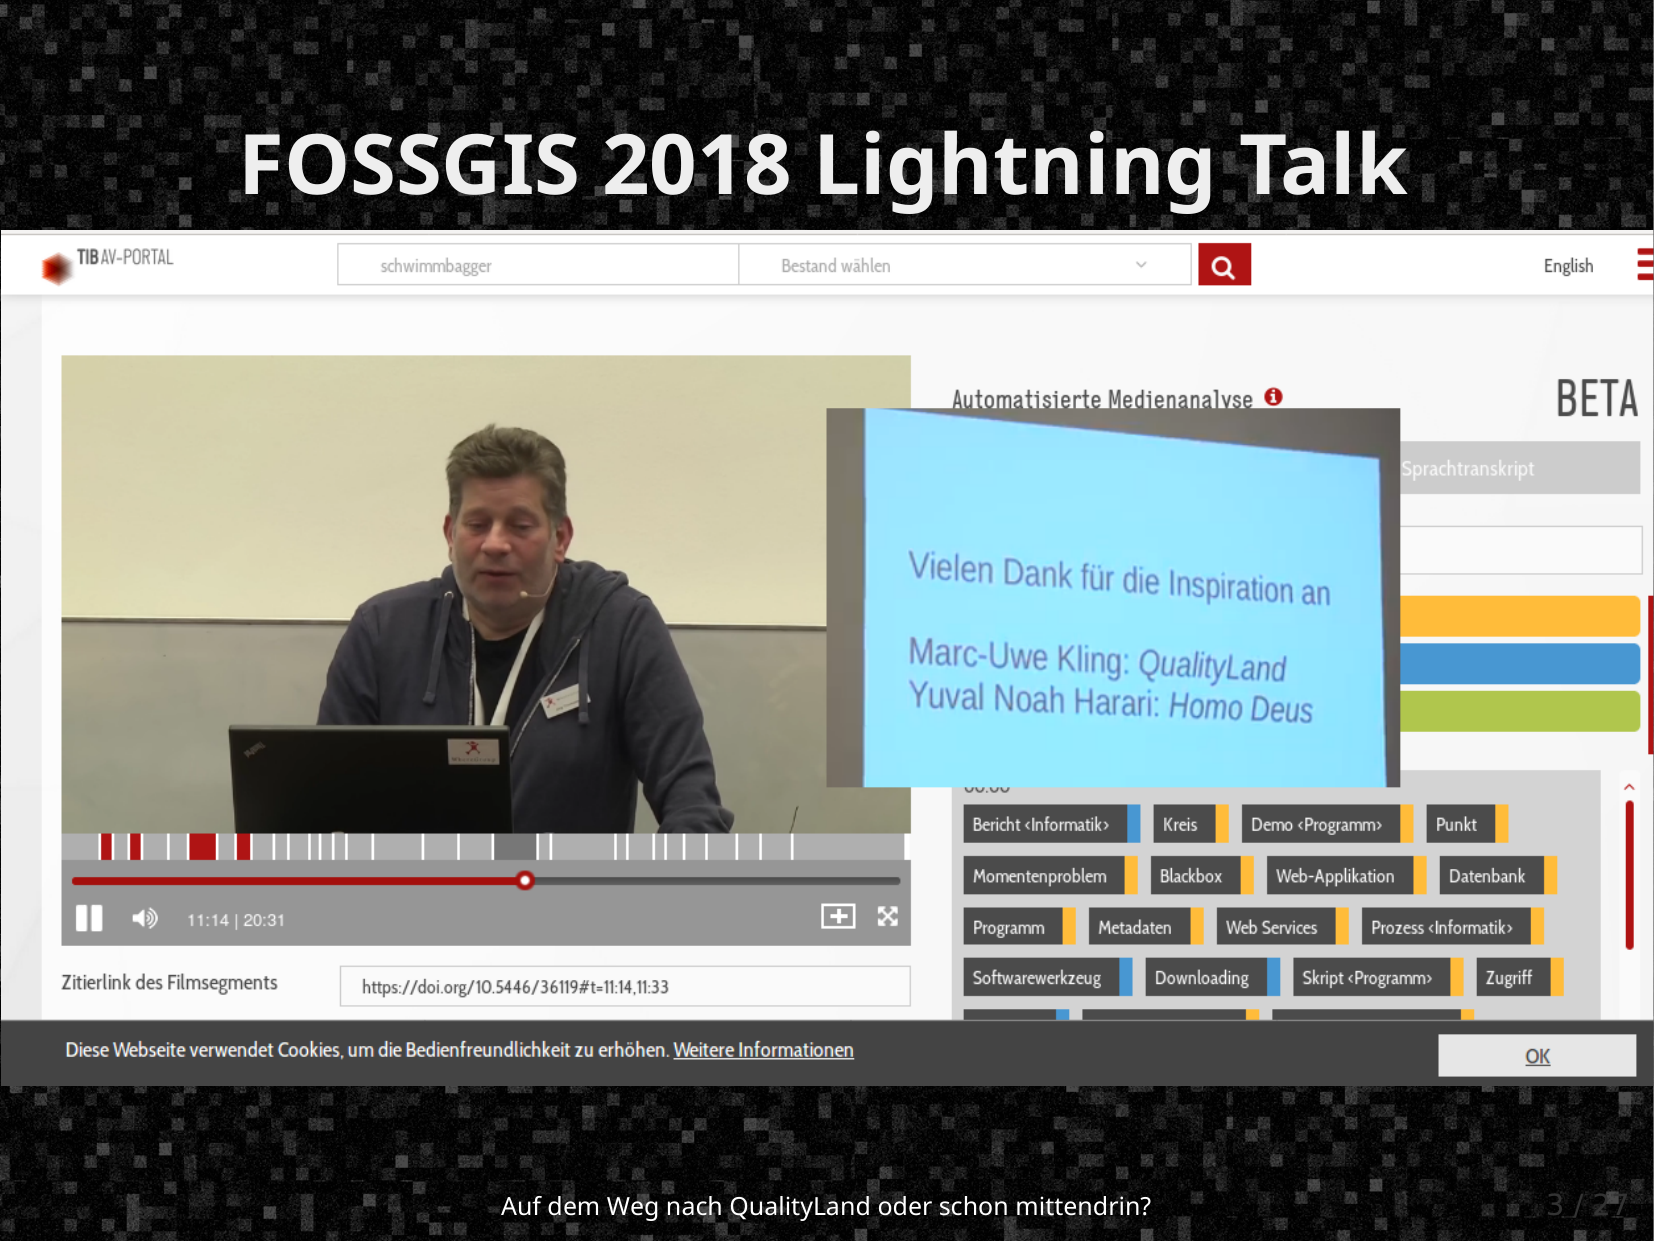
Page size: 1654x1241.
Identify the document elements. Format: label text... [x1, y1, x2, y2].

title FOSSGIS 2018 Lightning Talk [129, 107, 1518, 218]
picture [0, 0, 1654, 1241]
